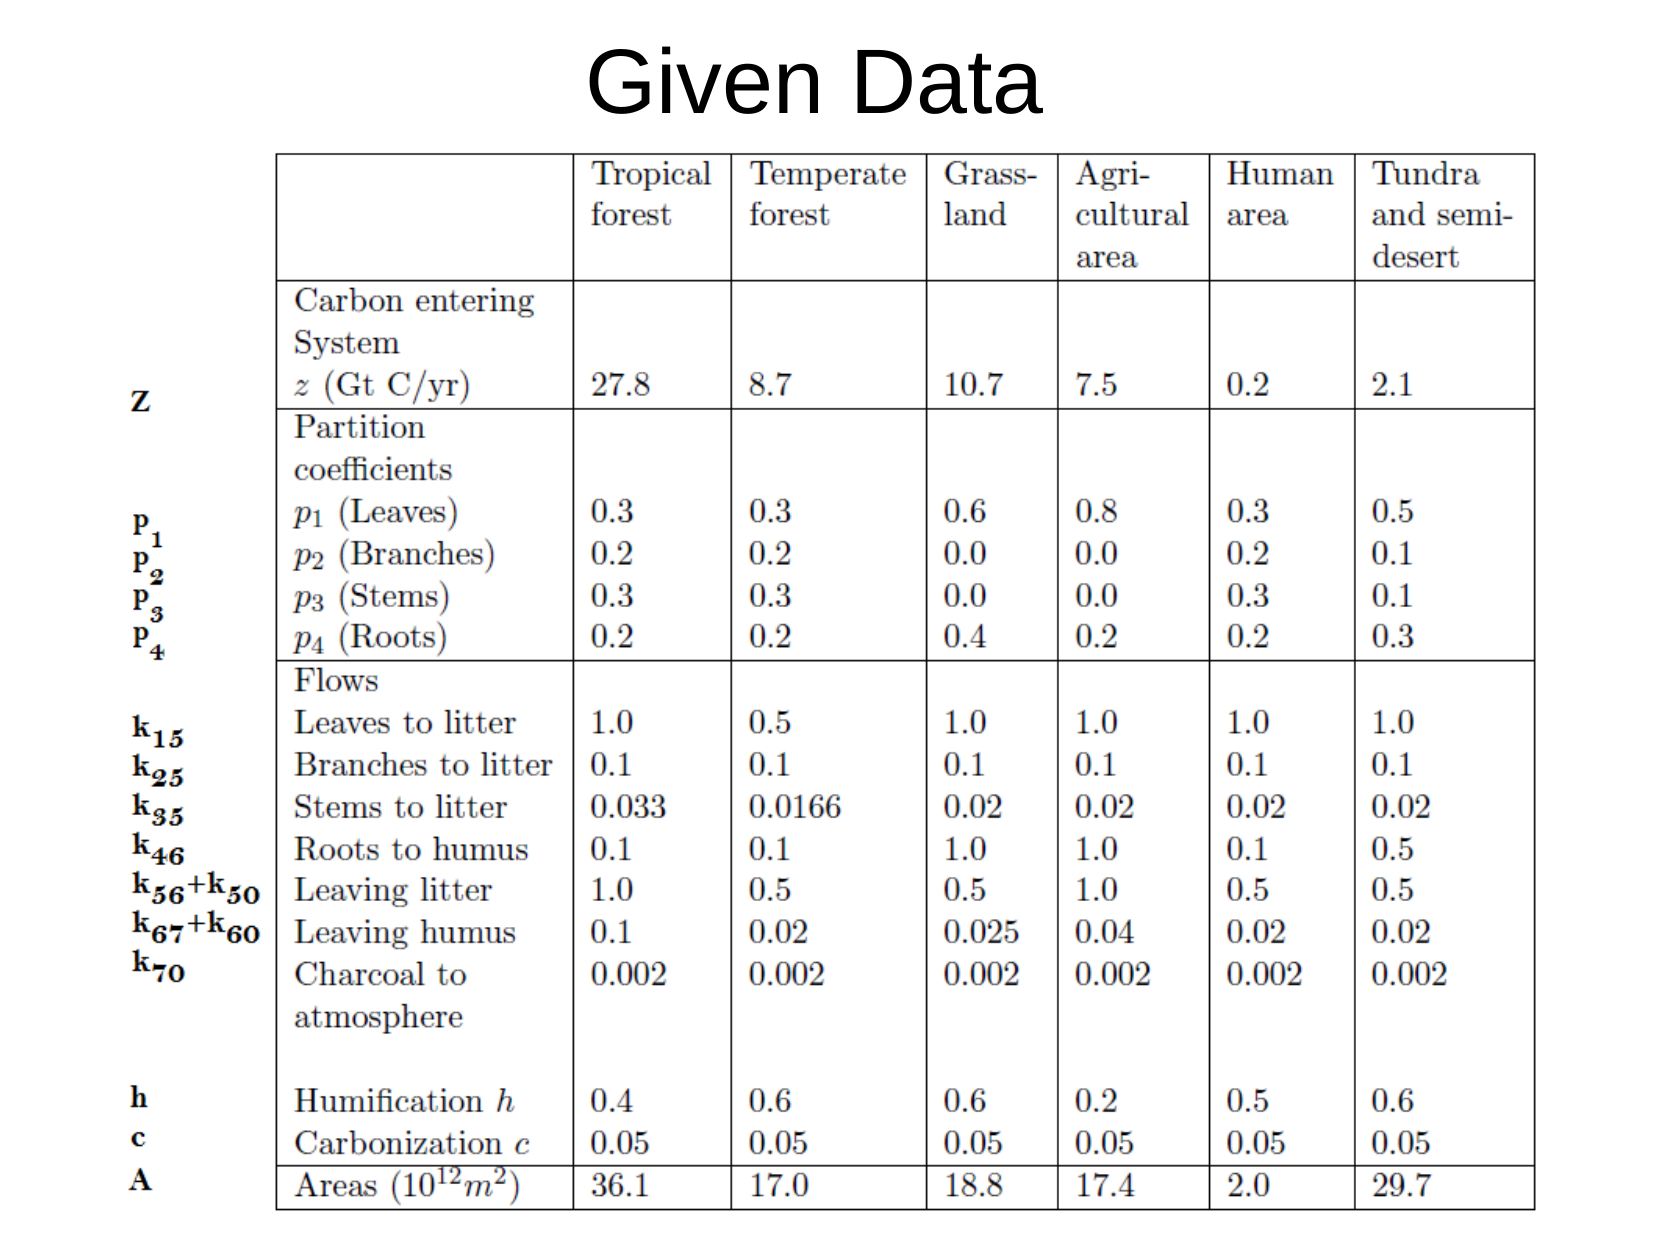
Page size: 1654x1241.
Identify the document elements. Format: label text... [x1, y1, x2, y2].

picture [118, 141, 1542, 1220]
title Given Data [70, 0, 1560, 154]
